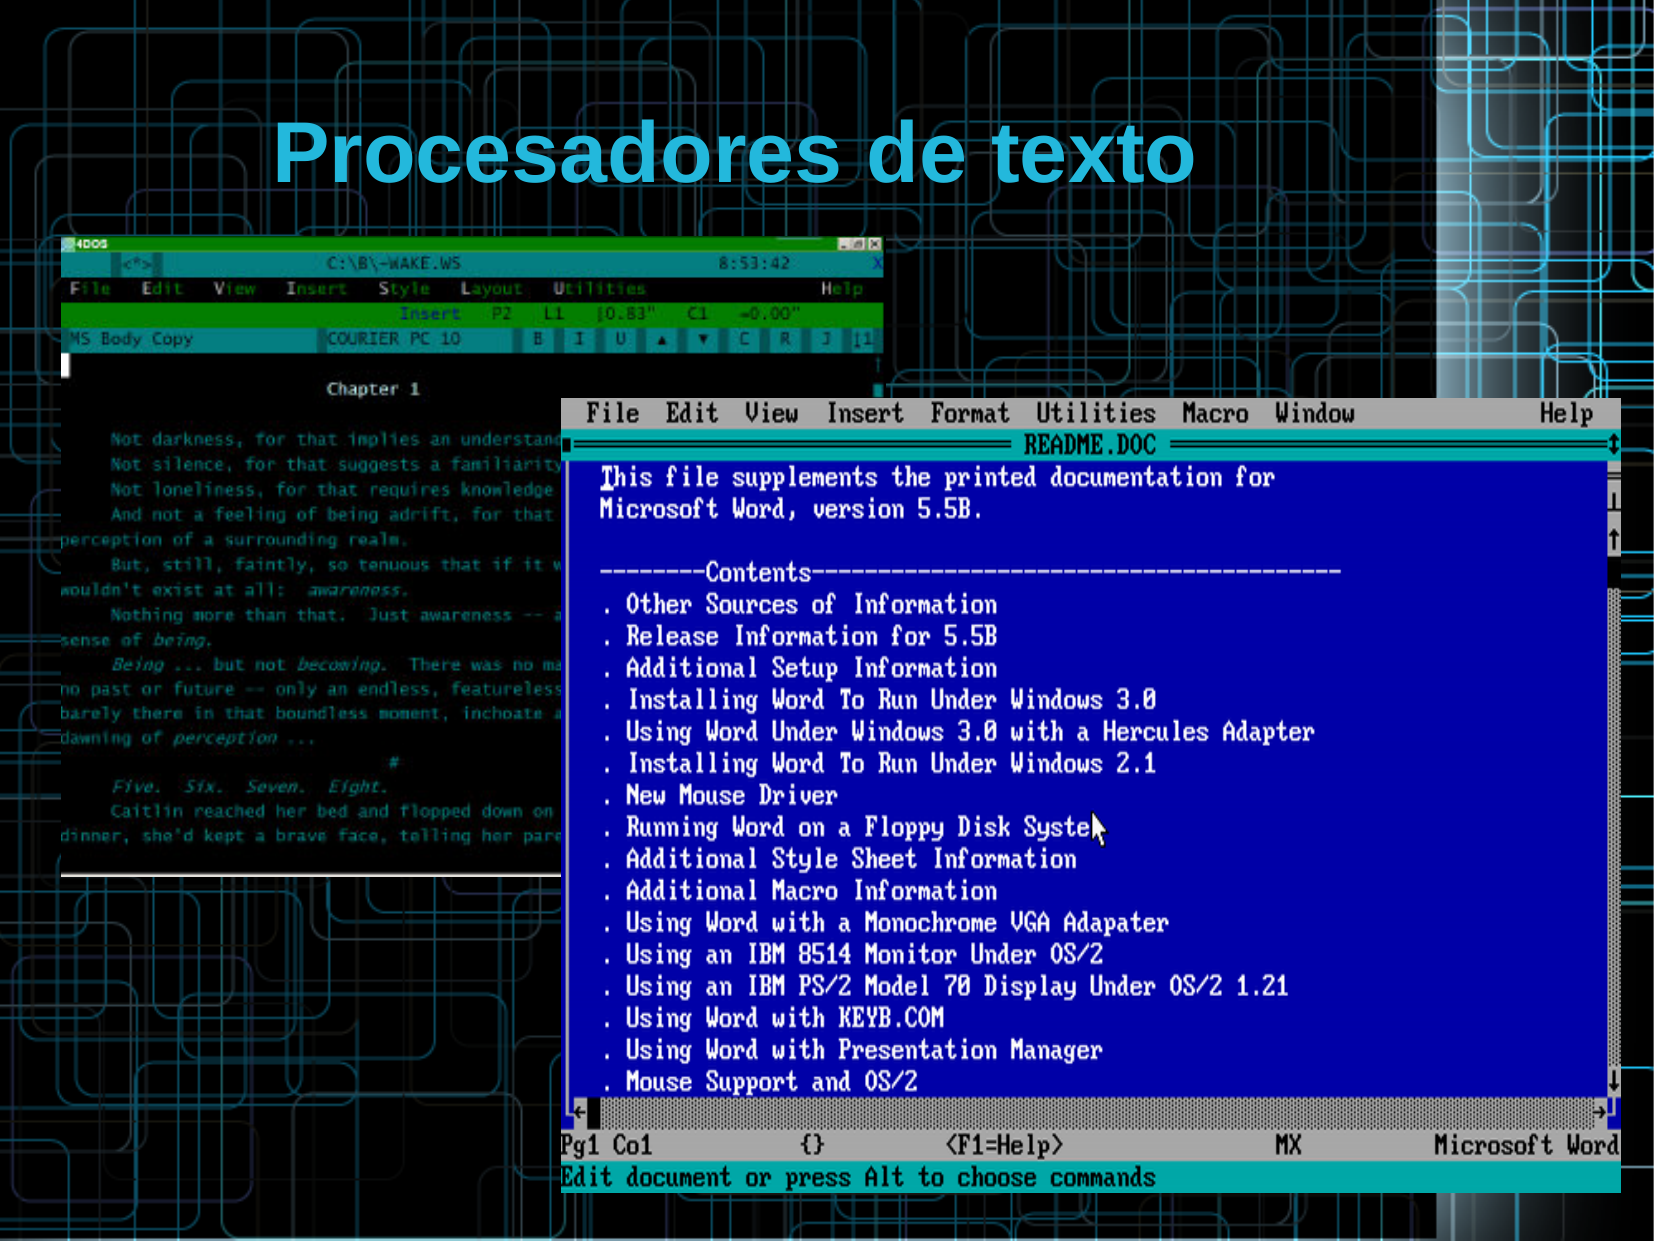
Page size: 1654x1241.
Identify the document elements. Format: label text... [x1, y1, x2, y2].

title Procesadores de texto [82, 49, 1388, 257]
picture [0, 0, 1654, 1241]
